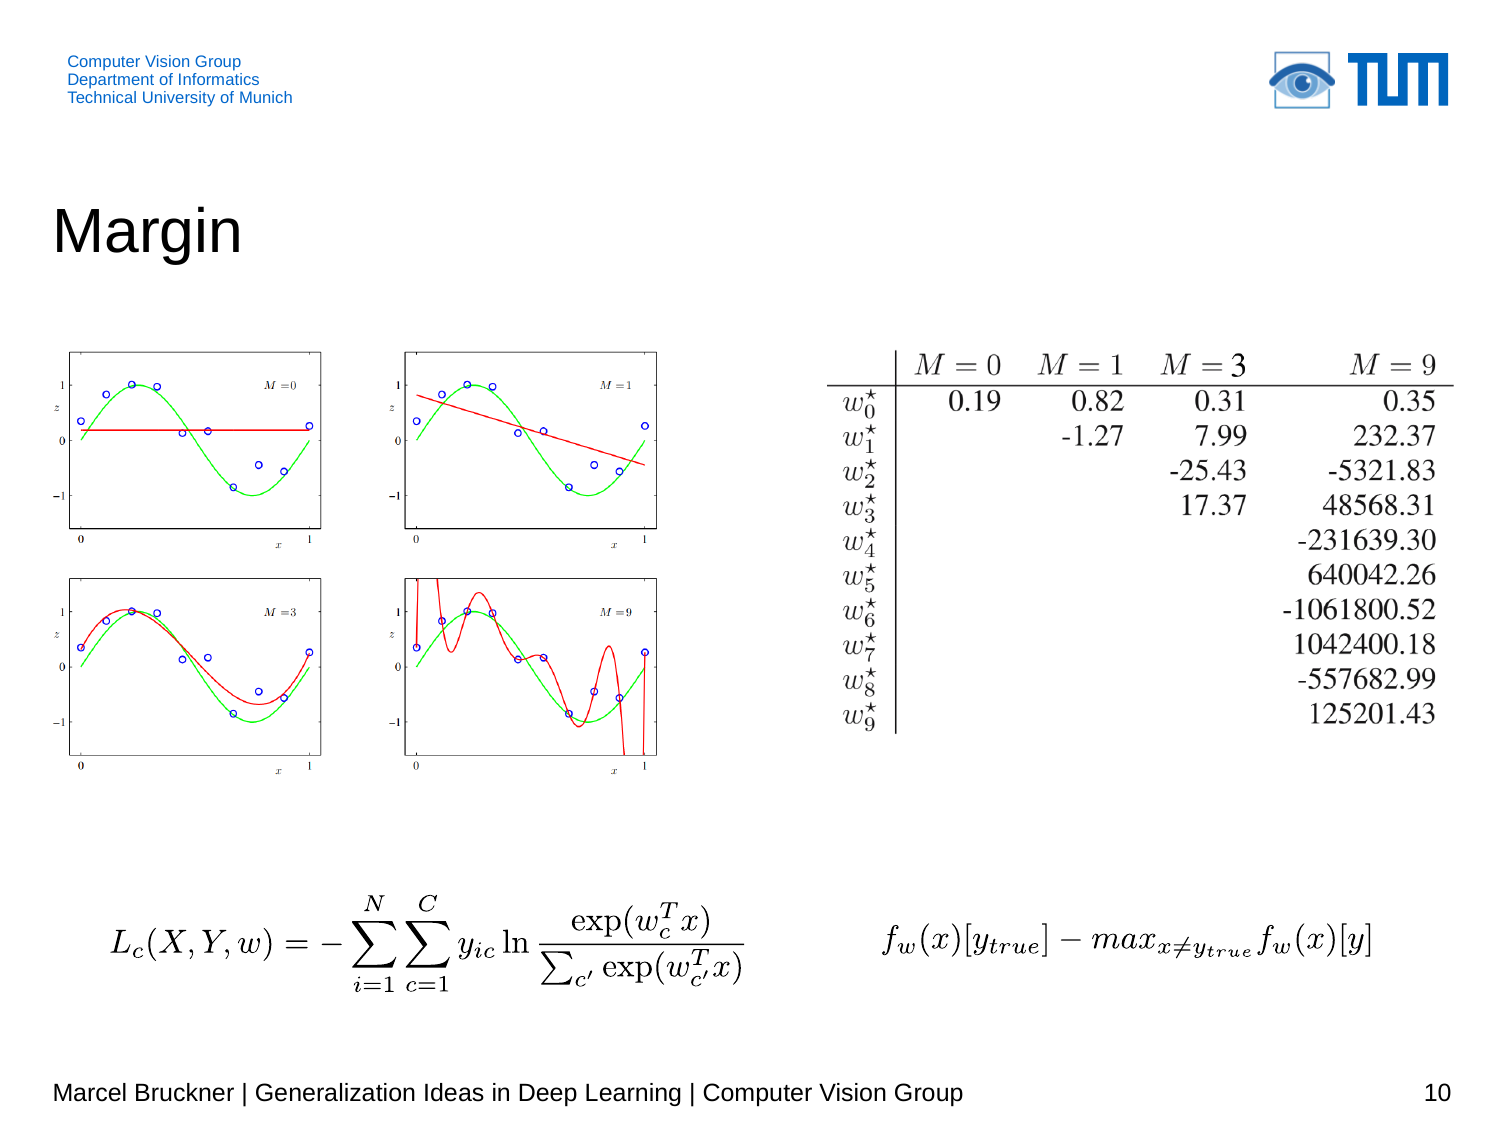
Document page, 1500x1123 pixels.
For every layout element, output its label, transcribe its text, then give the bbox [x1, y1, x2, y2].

picture [47, 330, 1458, 792]
title Margin [52, 195, 1453, 266]
text_box [881, 923, 1371, 959]
picture [1269, 47, 1335, 113]
text_box [110, 894, 745, 993]
